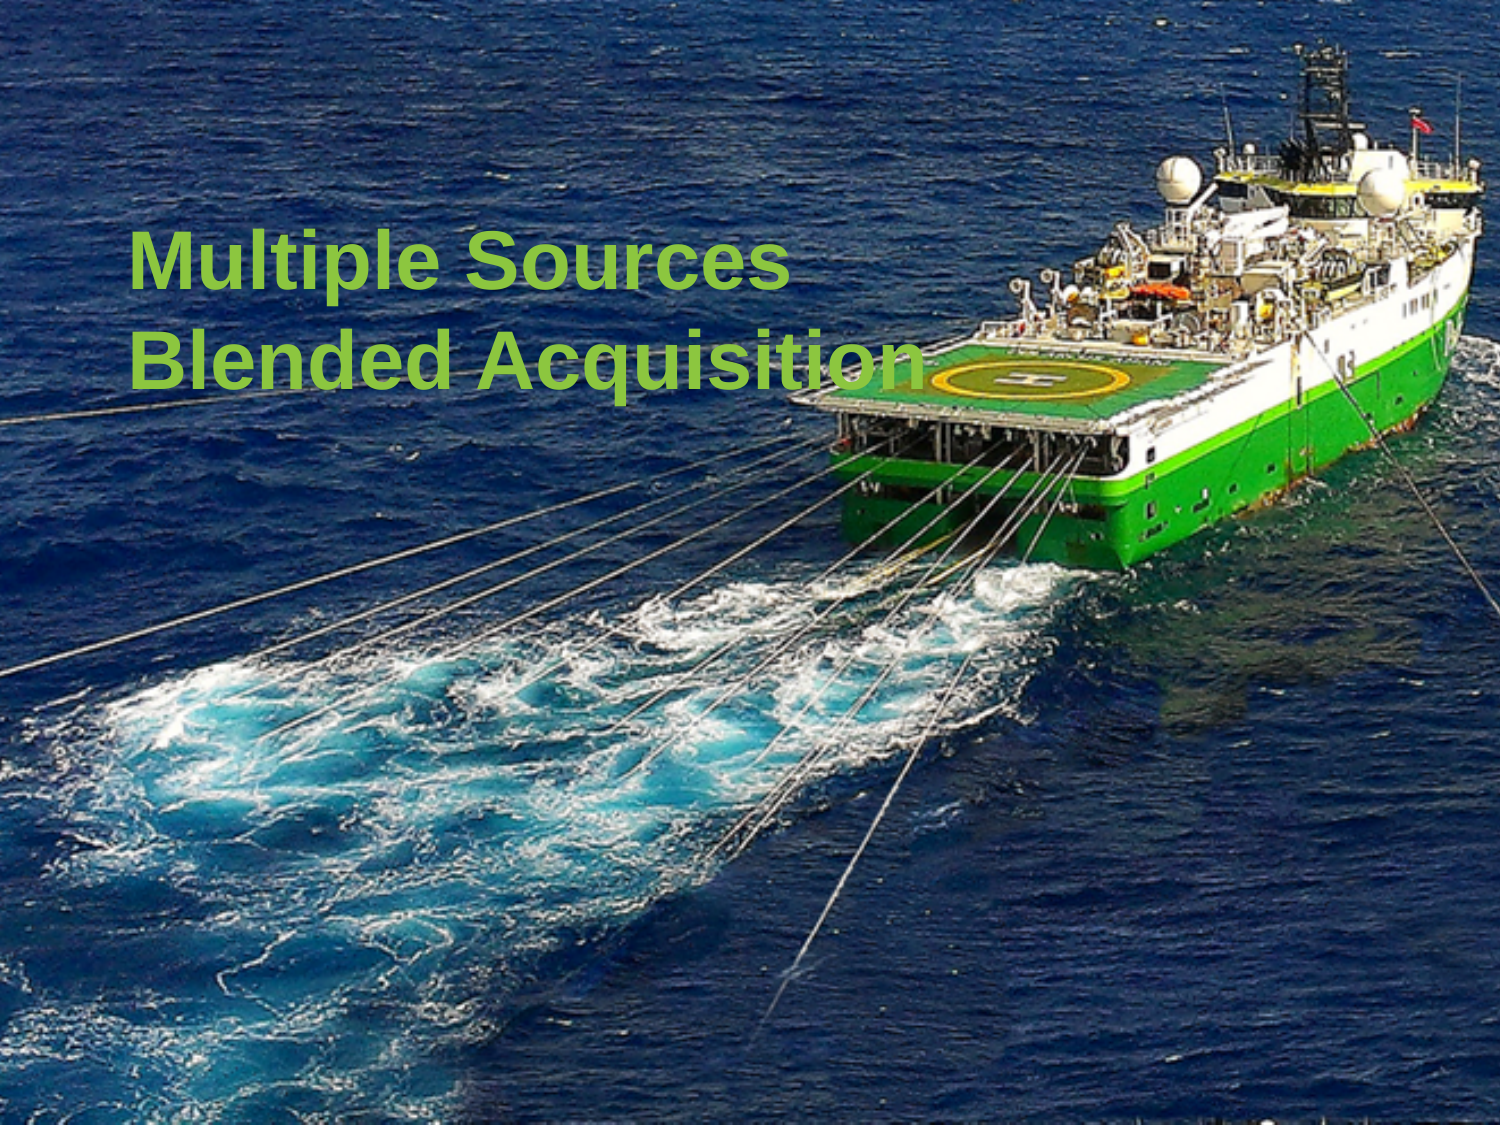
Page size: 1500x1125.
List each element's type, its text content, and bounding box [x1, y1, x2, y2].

picture [0, 0, 1500, 1125]
text_box Multiple Sources Blended Acquisition [112, 249, 1163, 363]
